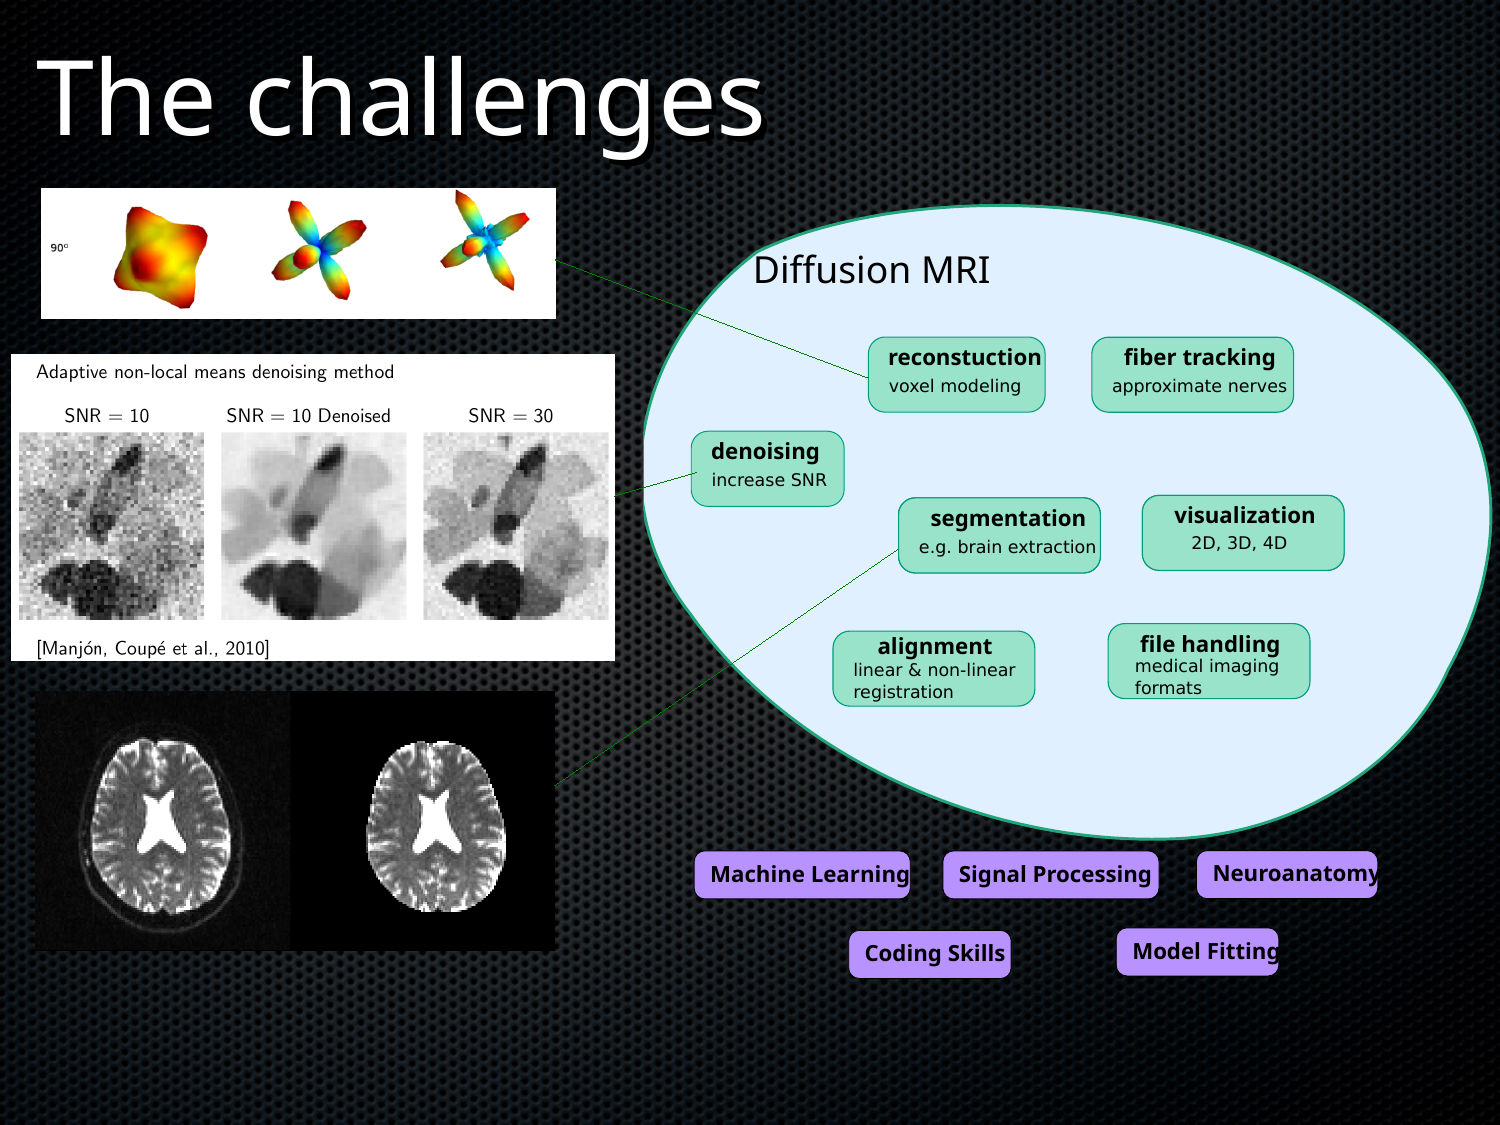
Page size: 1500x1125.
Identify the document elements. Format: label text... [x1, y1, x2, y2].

picture [0, 0, 1500, 1125]
title The challenges [27, 0, 1347, 235]
